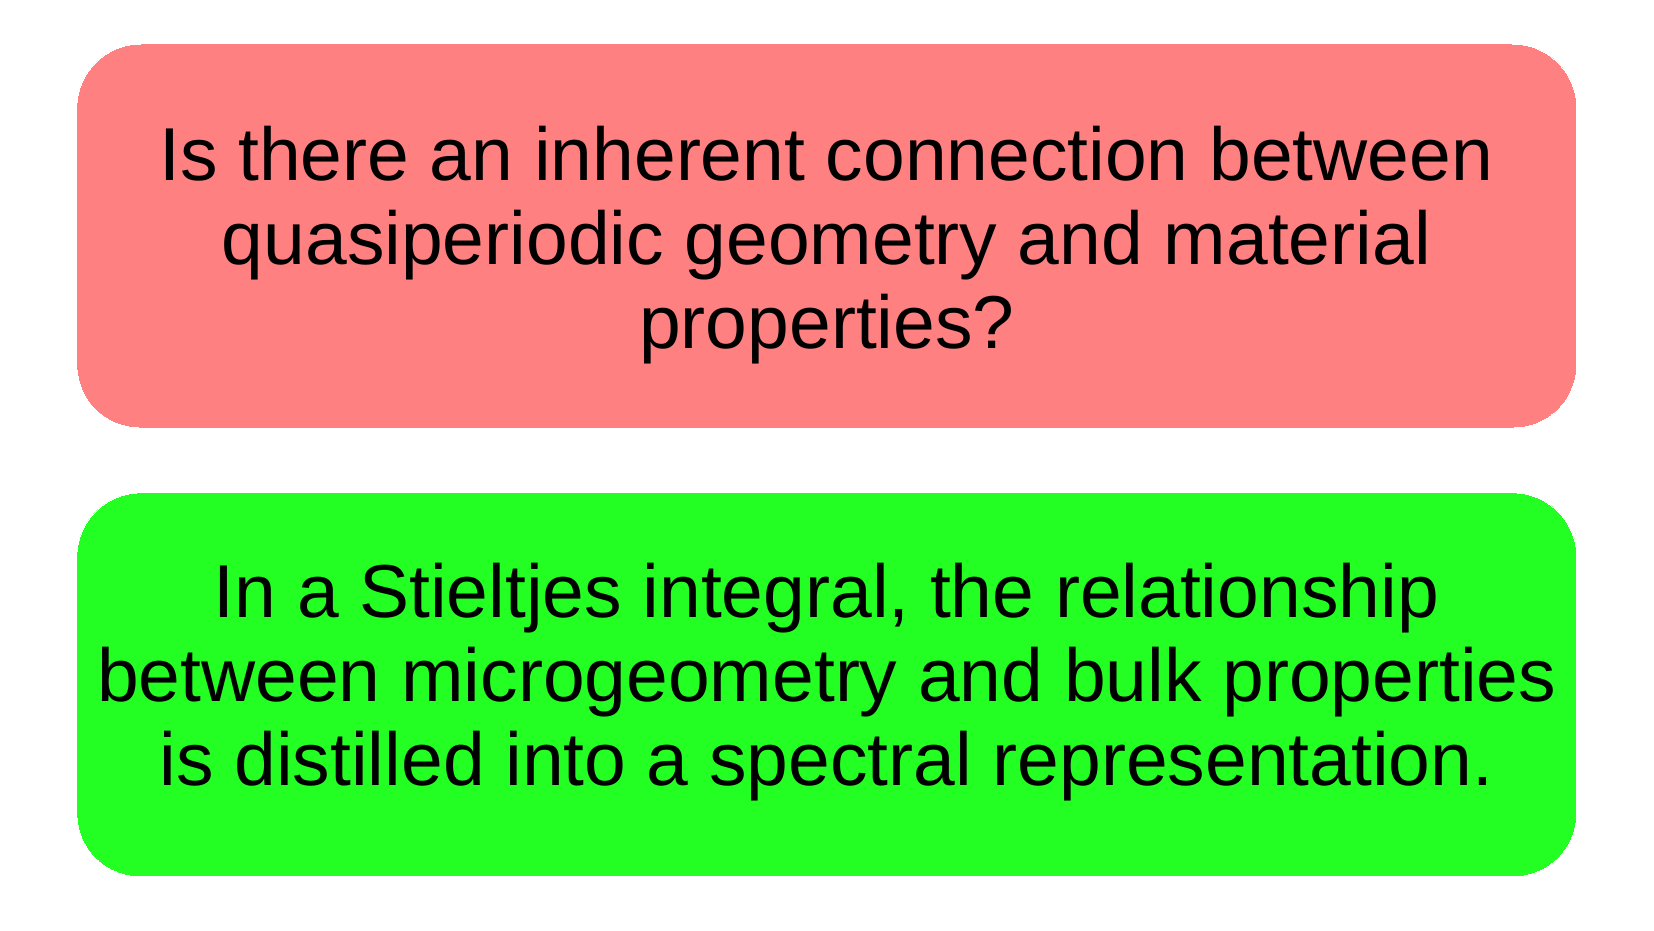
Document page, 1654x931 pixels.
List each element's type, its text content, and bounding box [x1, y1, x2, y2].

title In a Stieltjes integral, the relationship between microgeometry and bulk properties is distilled into a spectral representation. [82, 522, 1571, 830]
text_box [76, 530, 1577, 877]
text_box [87, 492, 1567, 522]
text_box [76, 43, 1577, 391]
text_box [83, 393, 1570, 429]
title Is there an inherent connection between quasiperiodic geometry and material properties? [82, 84, 1571, 393]
